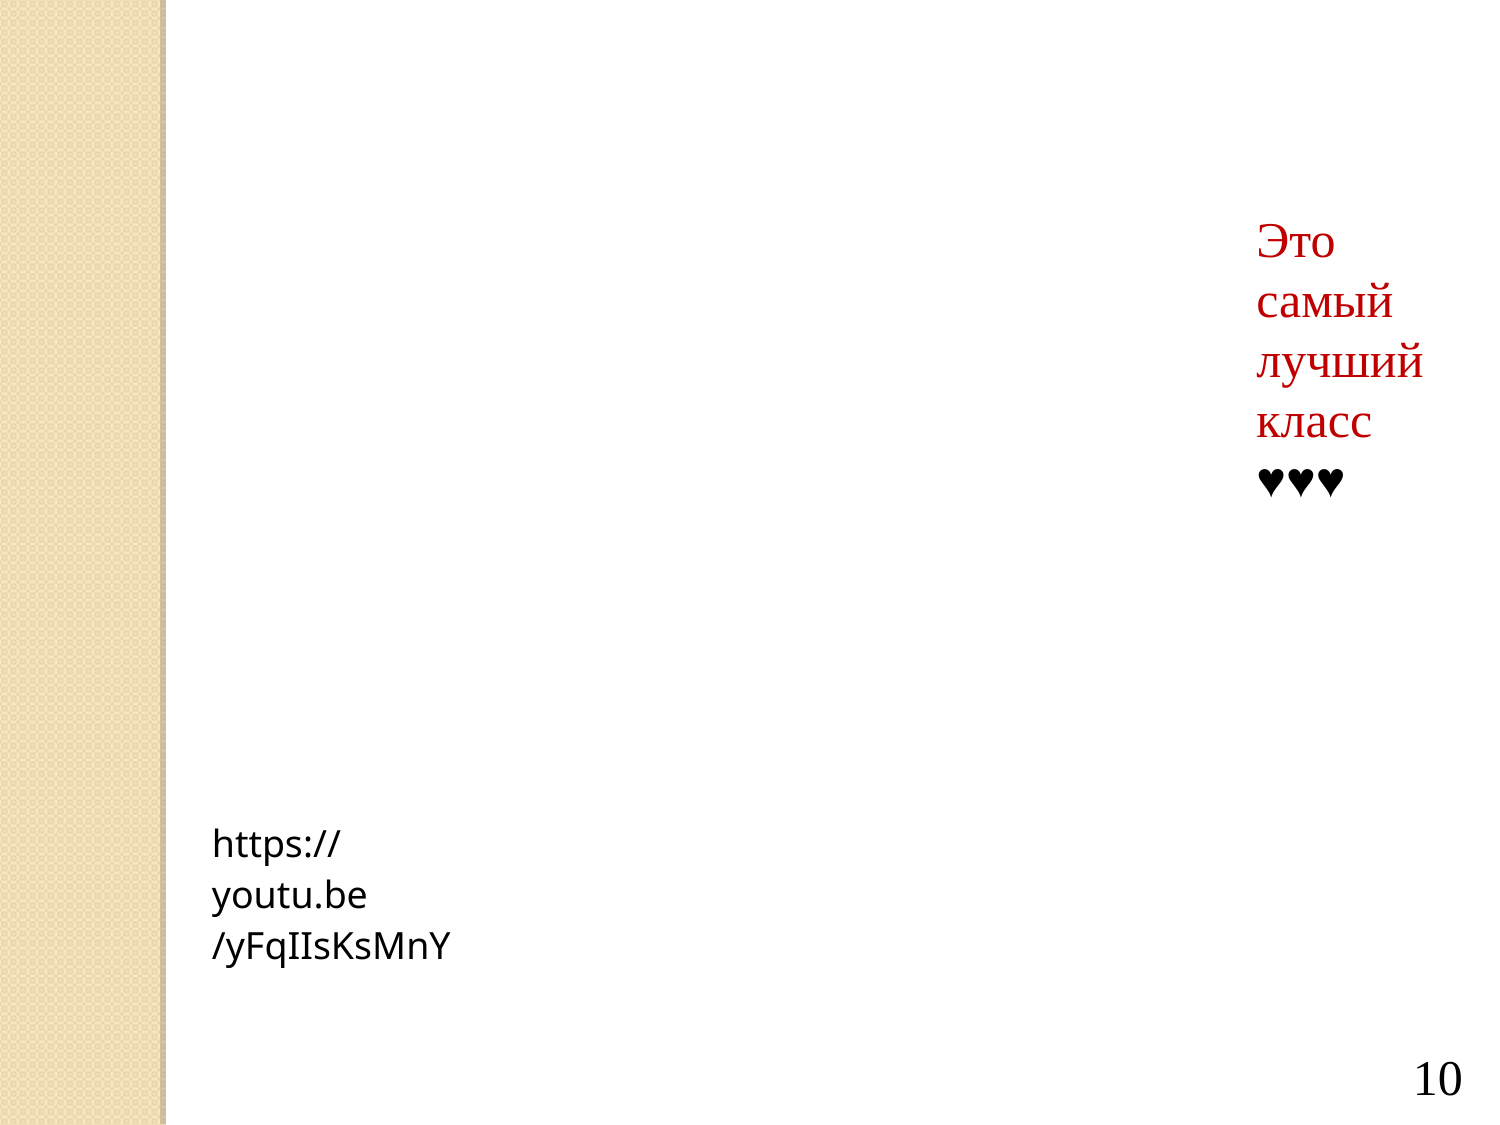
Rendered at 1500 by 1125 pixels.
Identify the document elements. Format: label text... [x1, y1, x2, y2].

picture [0, 0, 1405, 1113]
text_box 10 [1405, 1034, 1489, 1113]
text_box https://youtu.be/yFqIIsKsMnY [196, 812, 497, 1113]
text_box Это самый лучший класс ♥️♥️♥️ [1241, 199, 1500, 518]
